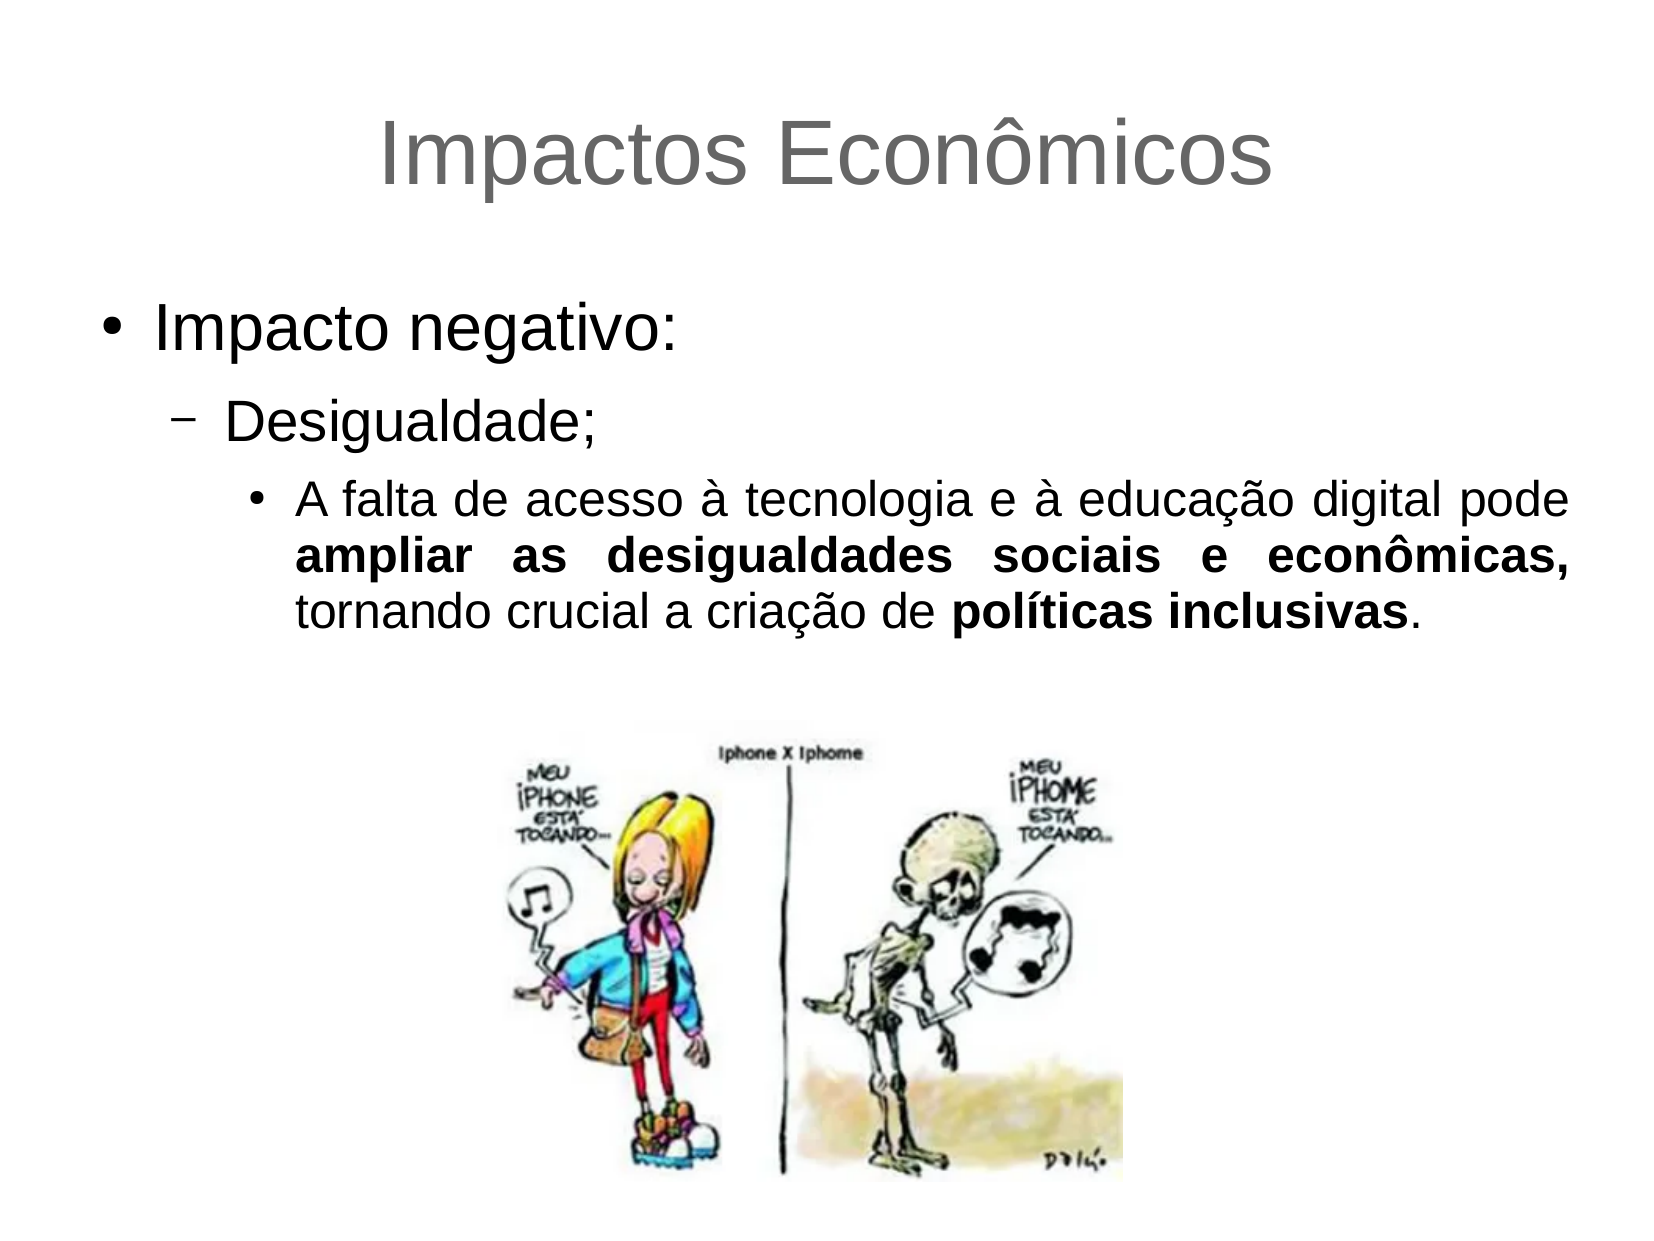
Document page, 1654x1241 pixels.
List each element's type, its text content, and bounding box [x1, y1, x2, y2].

title Impactos Econômicos [82, 49, 1571, 257]
picture [497, 720, 1123, 1182]
list Impacto negativo: Desigualdade; A falta de acesso à tecnologia e à educação digital pode ampliar as desigualdades sociais e econômicas, tornando crucial a criação de políticas inclusivas. [82, 290, 1571, 1158]
